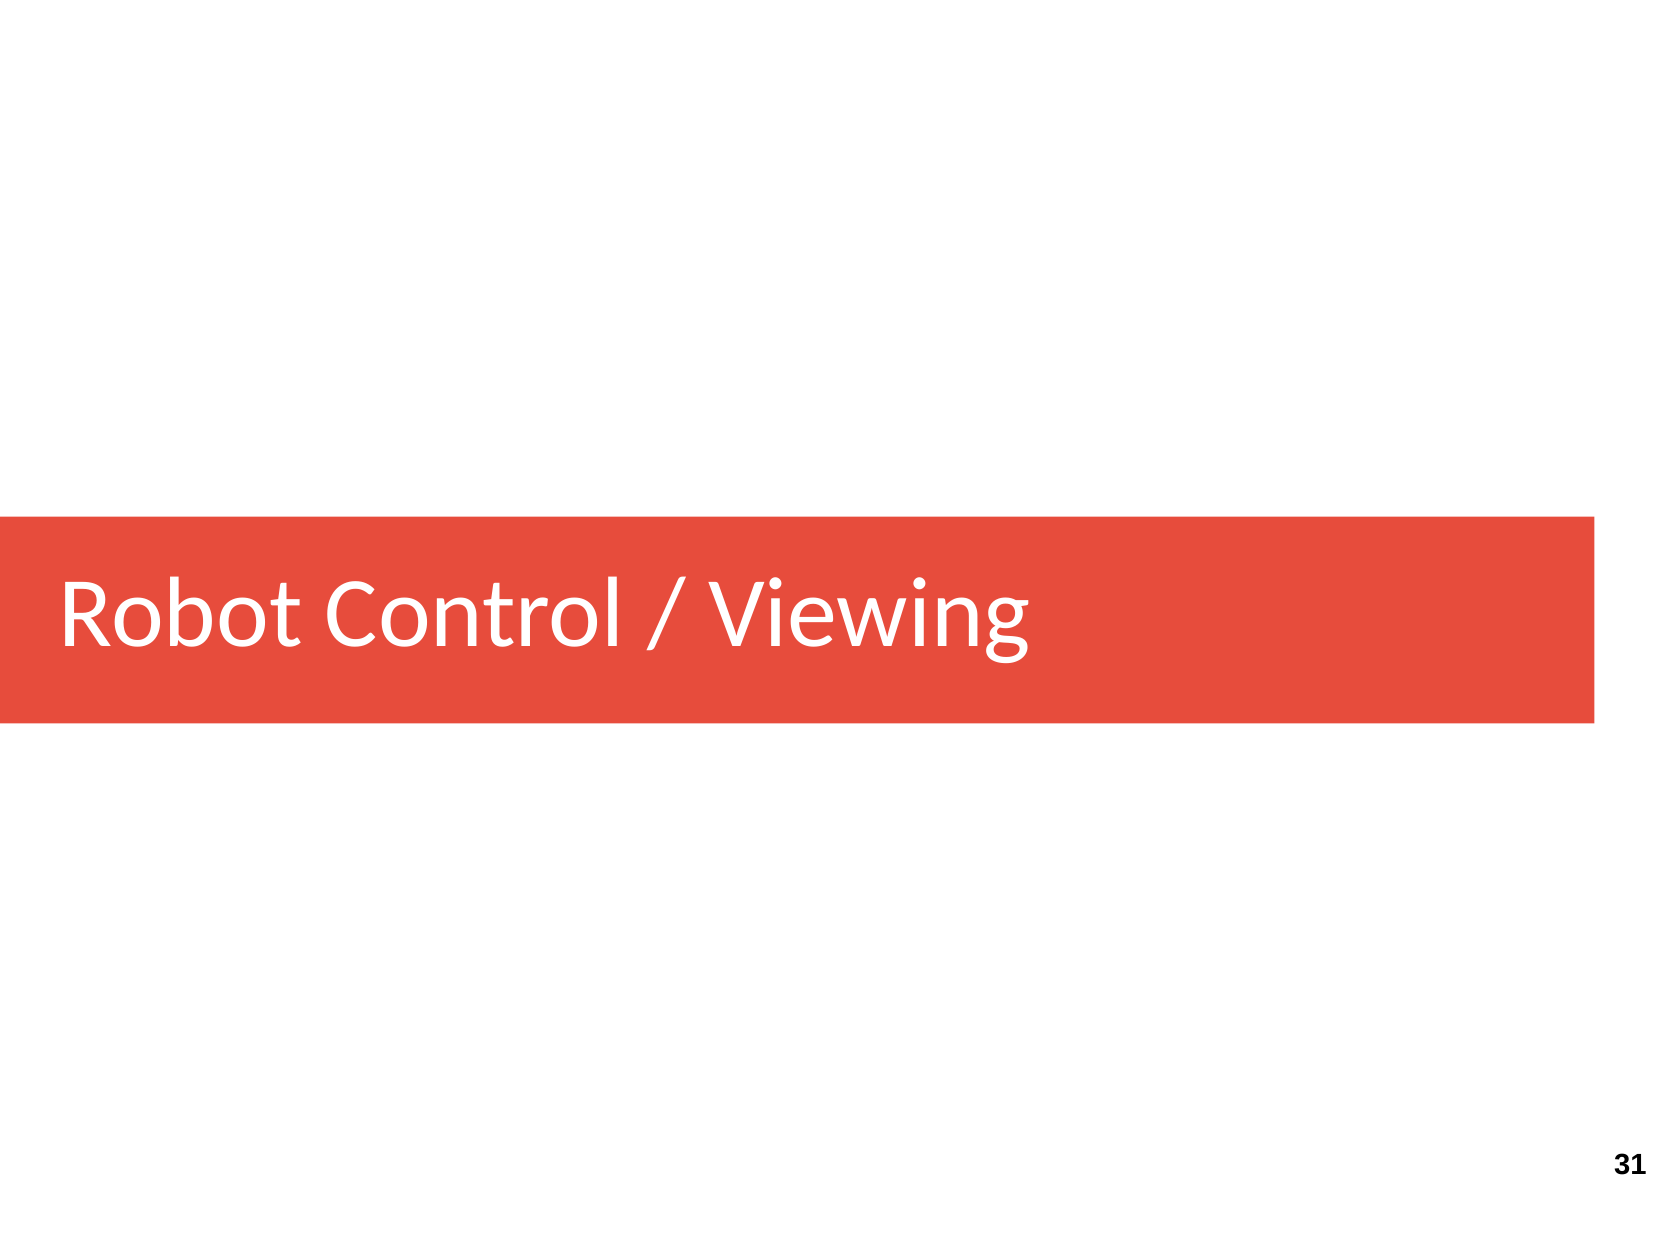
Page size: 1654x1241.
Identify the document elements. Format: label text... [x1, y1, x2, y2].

slide_number <number> [1547, 1145, 1647, 1241]
text_box Robot Control / Viewing [58, 546, 1595, 1231]
